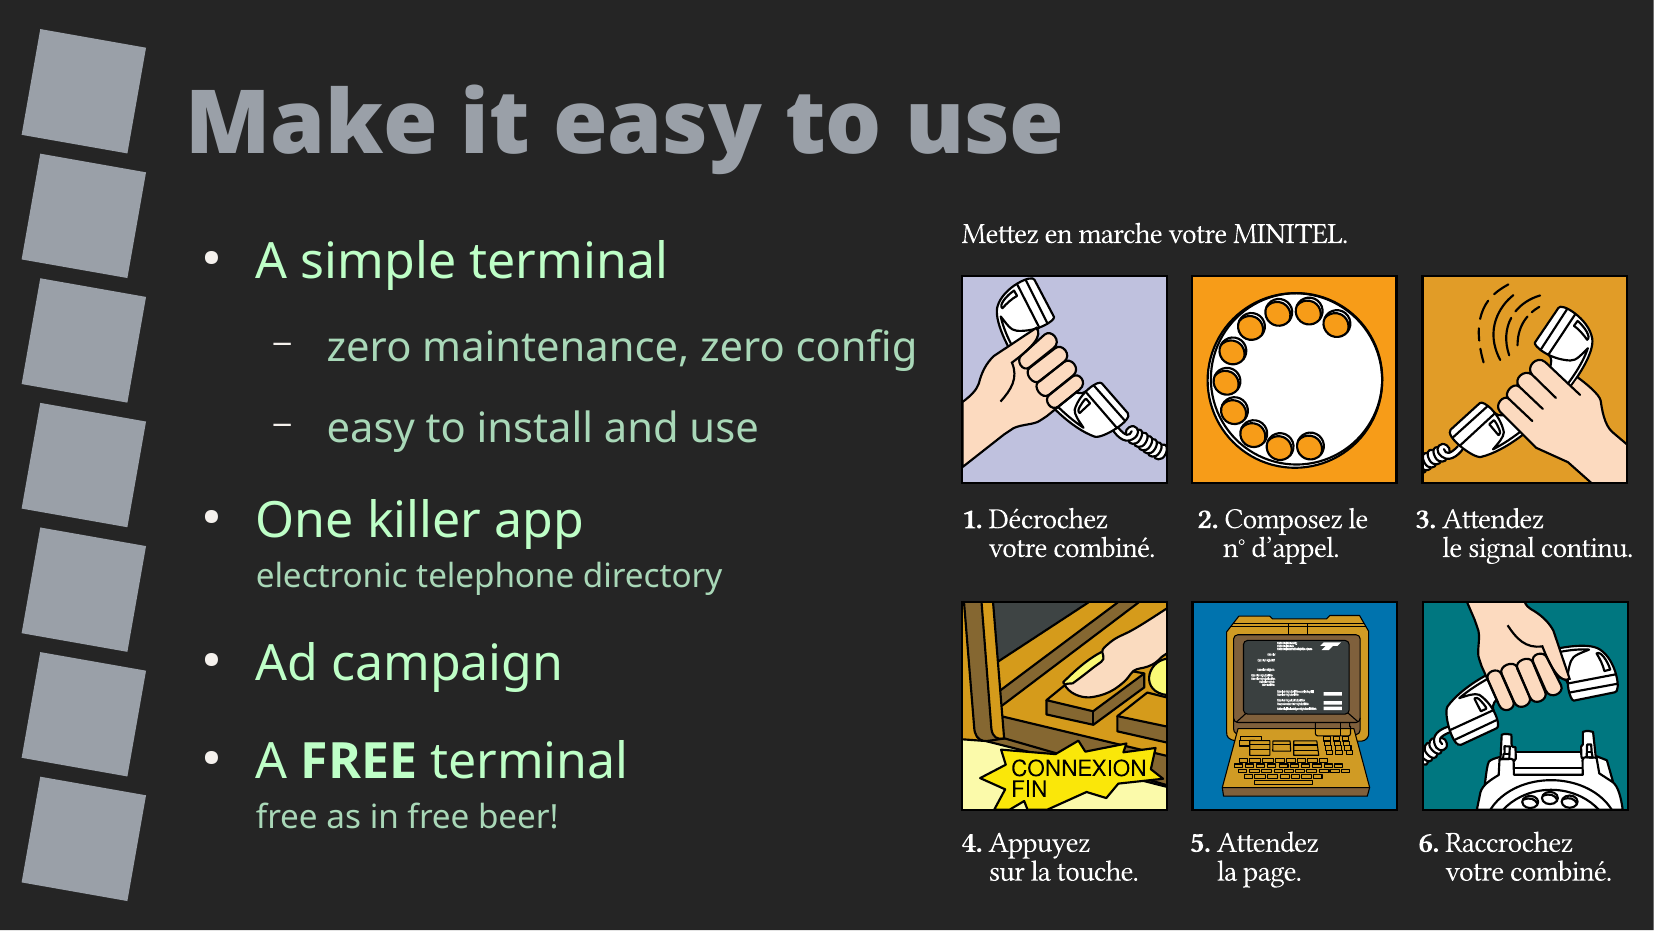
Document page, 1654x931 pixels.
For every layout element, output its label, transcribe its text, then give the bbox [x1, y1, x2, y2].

picture [939, 200, 1654, 910]
list A simple terminal zero maintenance, zero config easy to install and use One killer app electronic telephone directory Ad campaign A FREE terminal free as in free beer! [184, 225, 939, 901]
title Make it easy to use [184, 59, 1654, 154]
